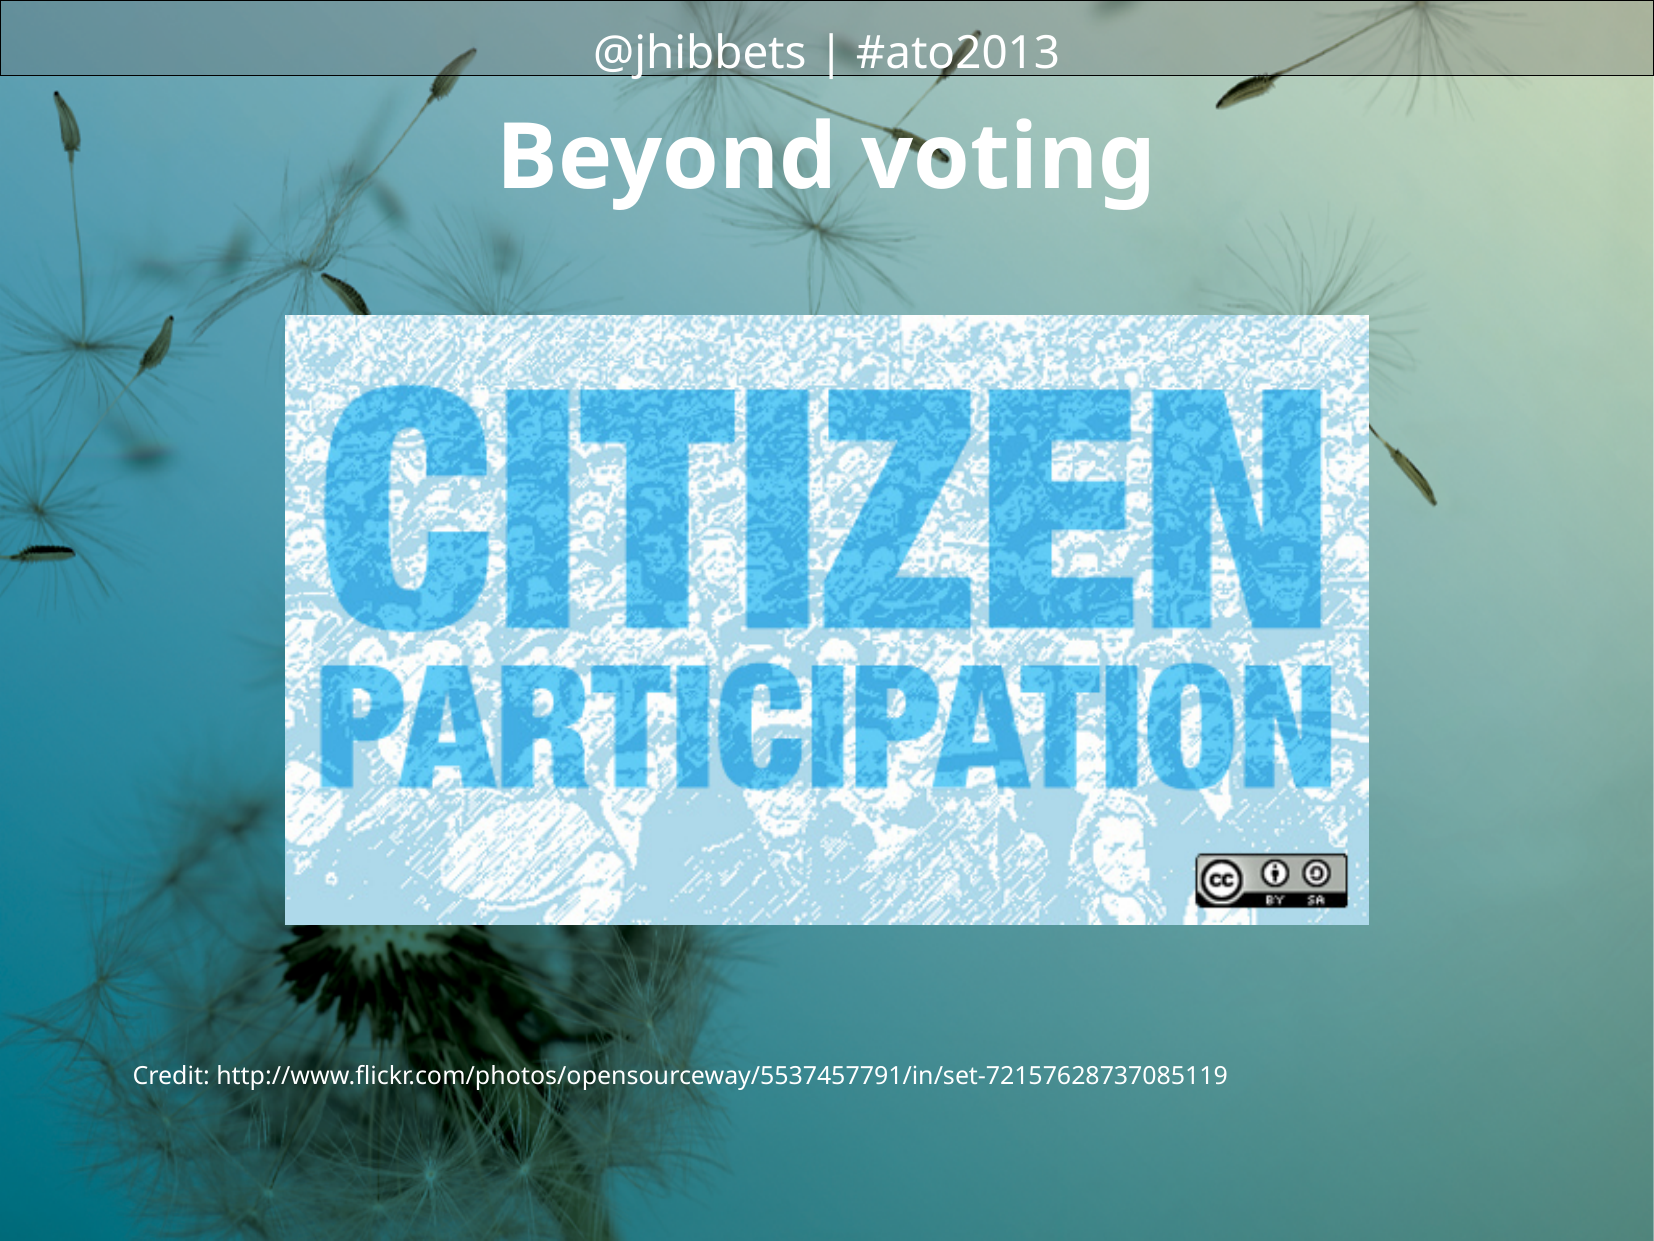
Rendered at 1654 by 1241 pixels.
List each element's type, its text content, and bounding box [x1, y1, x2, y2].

title Beyond voting [82, 49, 1571, 257]
text_box Credit: http://www.flickr.com/photos/opensourceway/5537457791/in/set-72157628737085119 [117, 1050, 1229, 1093]
picture [0, 76, 1654, 1241]
